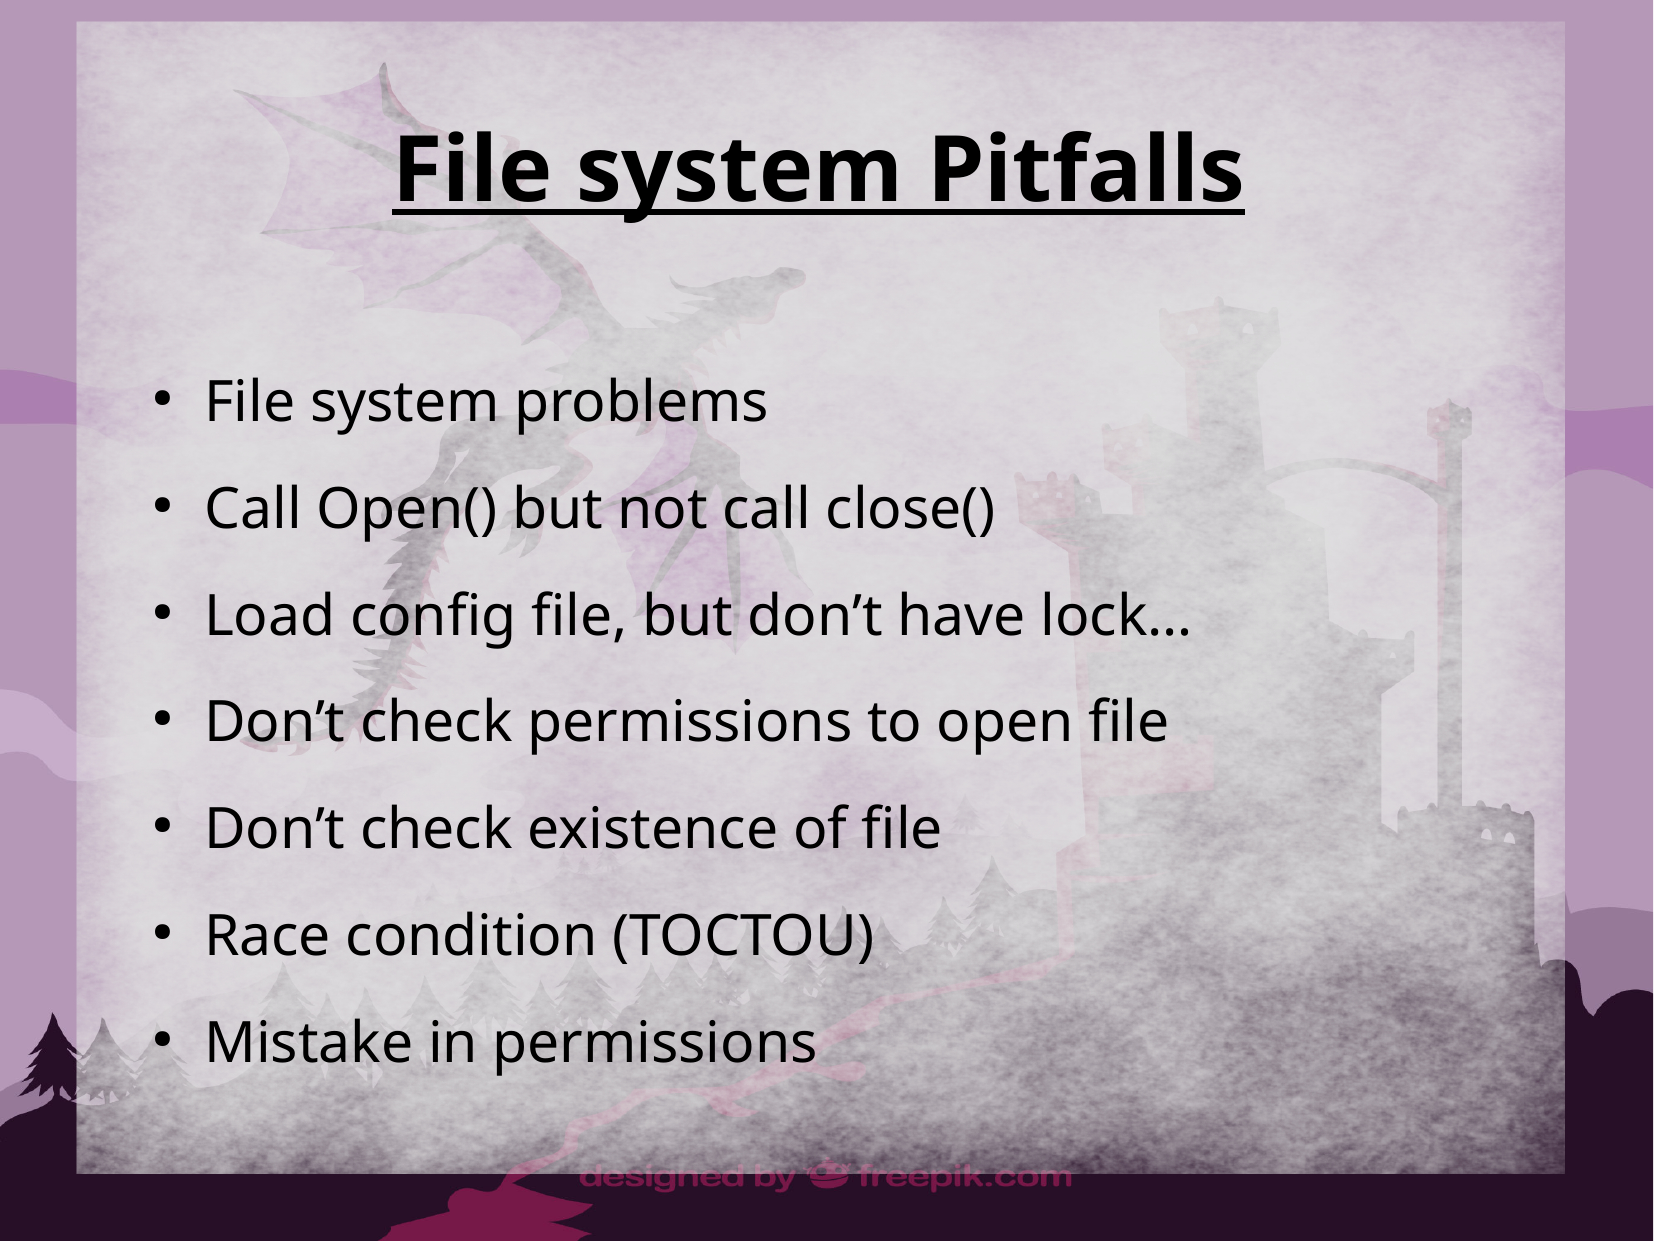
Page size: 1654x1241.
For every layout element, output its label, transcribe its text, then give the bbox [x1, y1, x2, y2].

title File system Pitfalls [75, 62, 1563, 271]
picture [0, 0, 1654, 1241]
list File system problems Call Open() but not call close() Load config file, but don’t have lock… Don’t check permissions to open file Don’t check existence of file Race condition (TOCTOU) Mistake in permissions [135, 360, 1623, 1081]
